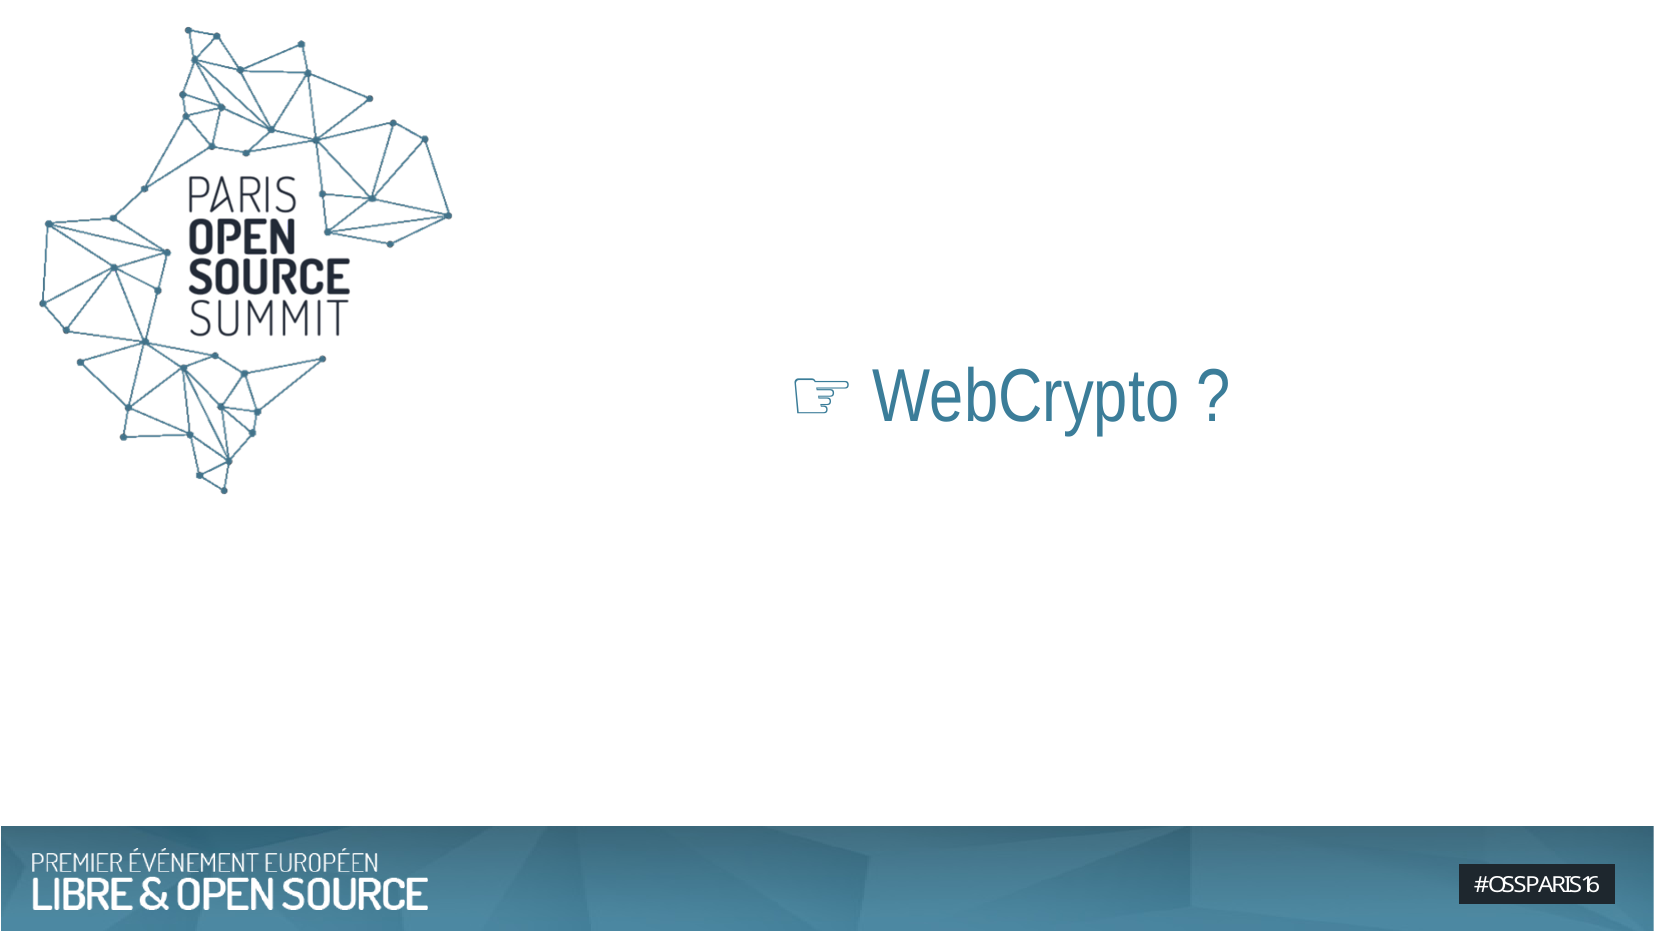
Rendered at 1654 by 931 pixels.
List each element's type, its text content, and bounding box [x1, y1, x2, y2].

title ☞ WebCrypto ? [413, 317, 1607, 473]
picture [11, 11, 549, 543]
